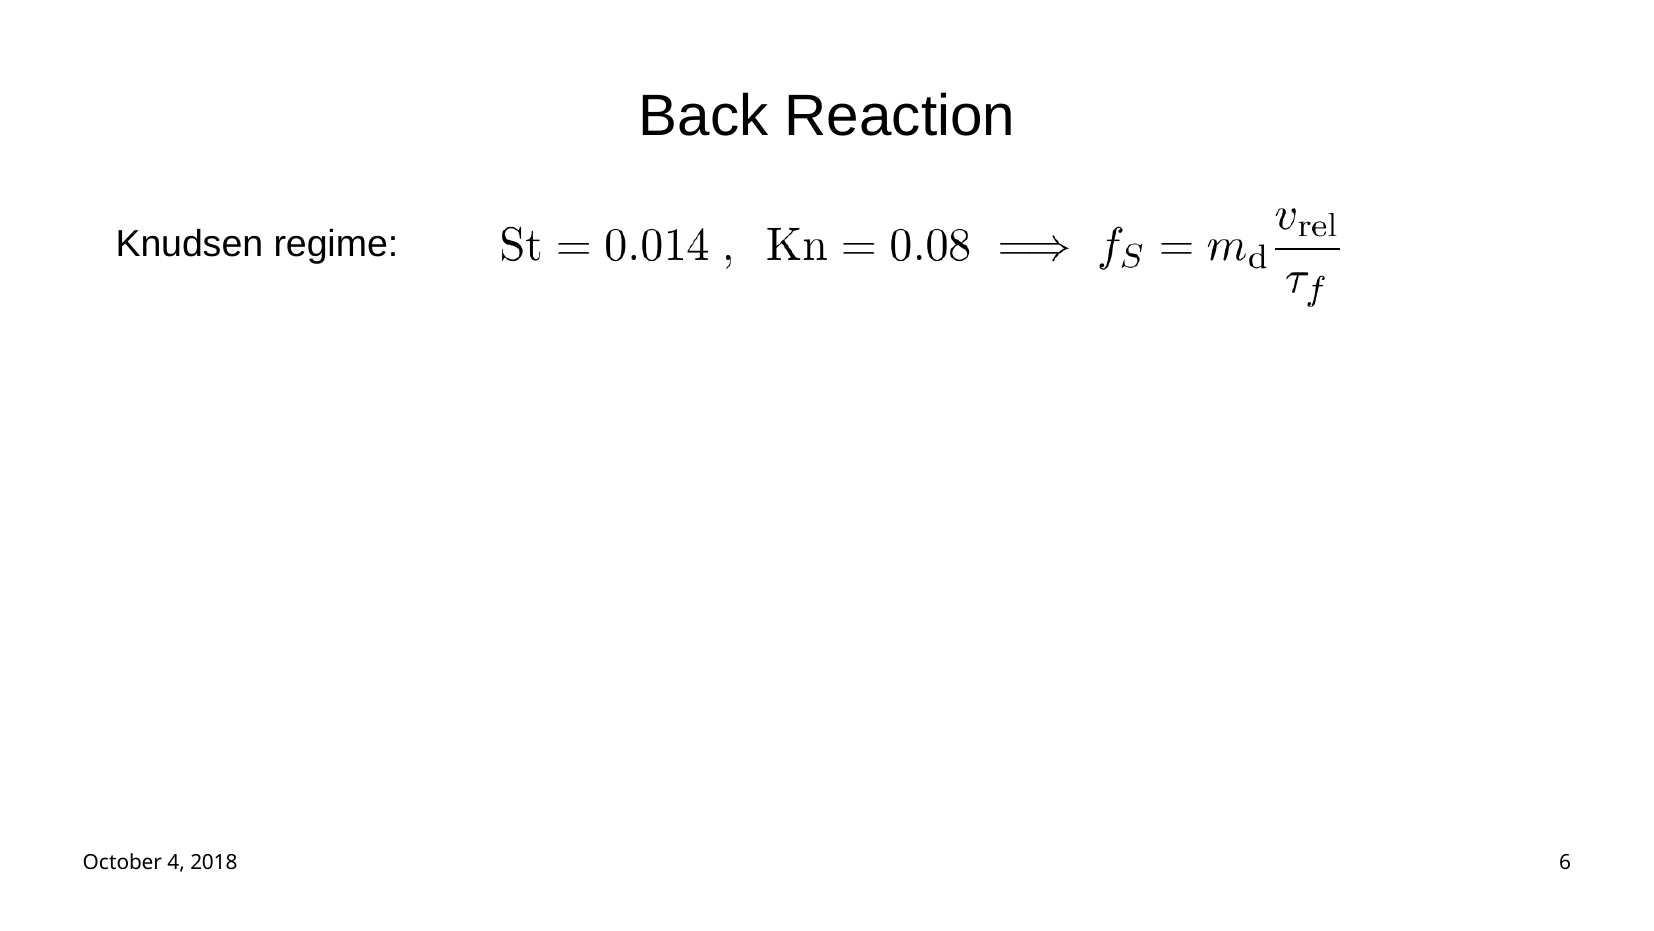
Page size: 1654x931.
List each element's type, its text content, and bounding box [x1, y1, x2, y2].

text_box Knudsen regime: [100, 214, 432, 272]
picture [490, 200, 1353, 315]
title Back Reaction [83, 37, 1572, 193]
